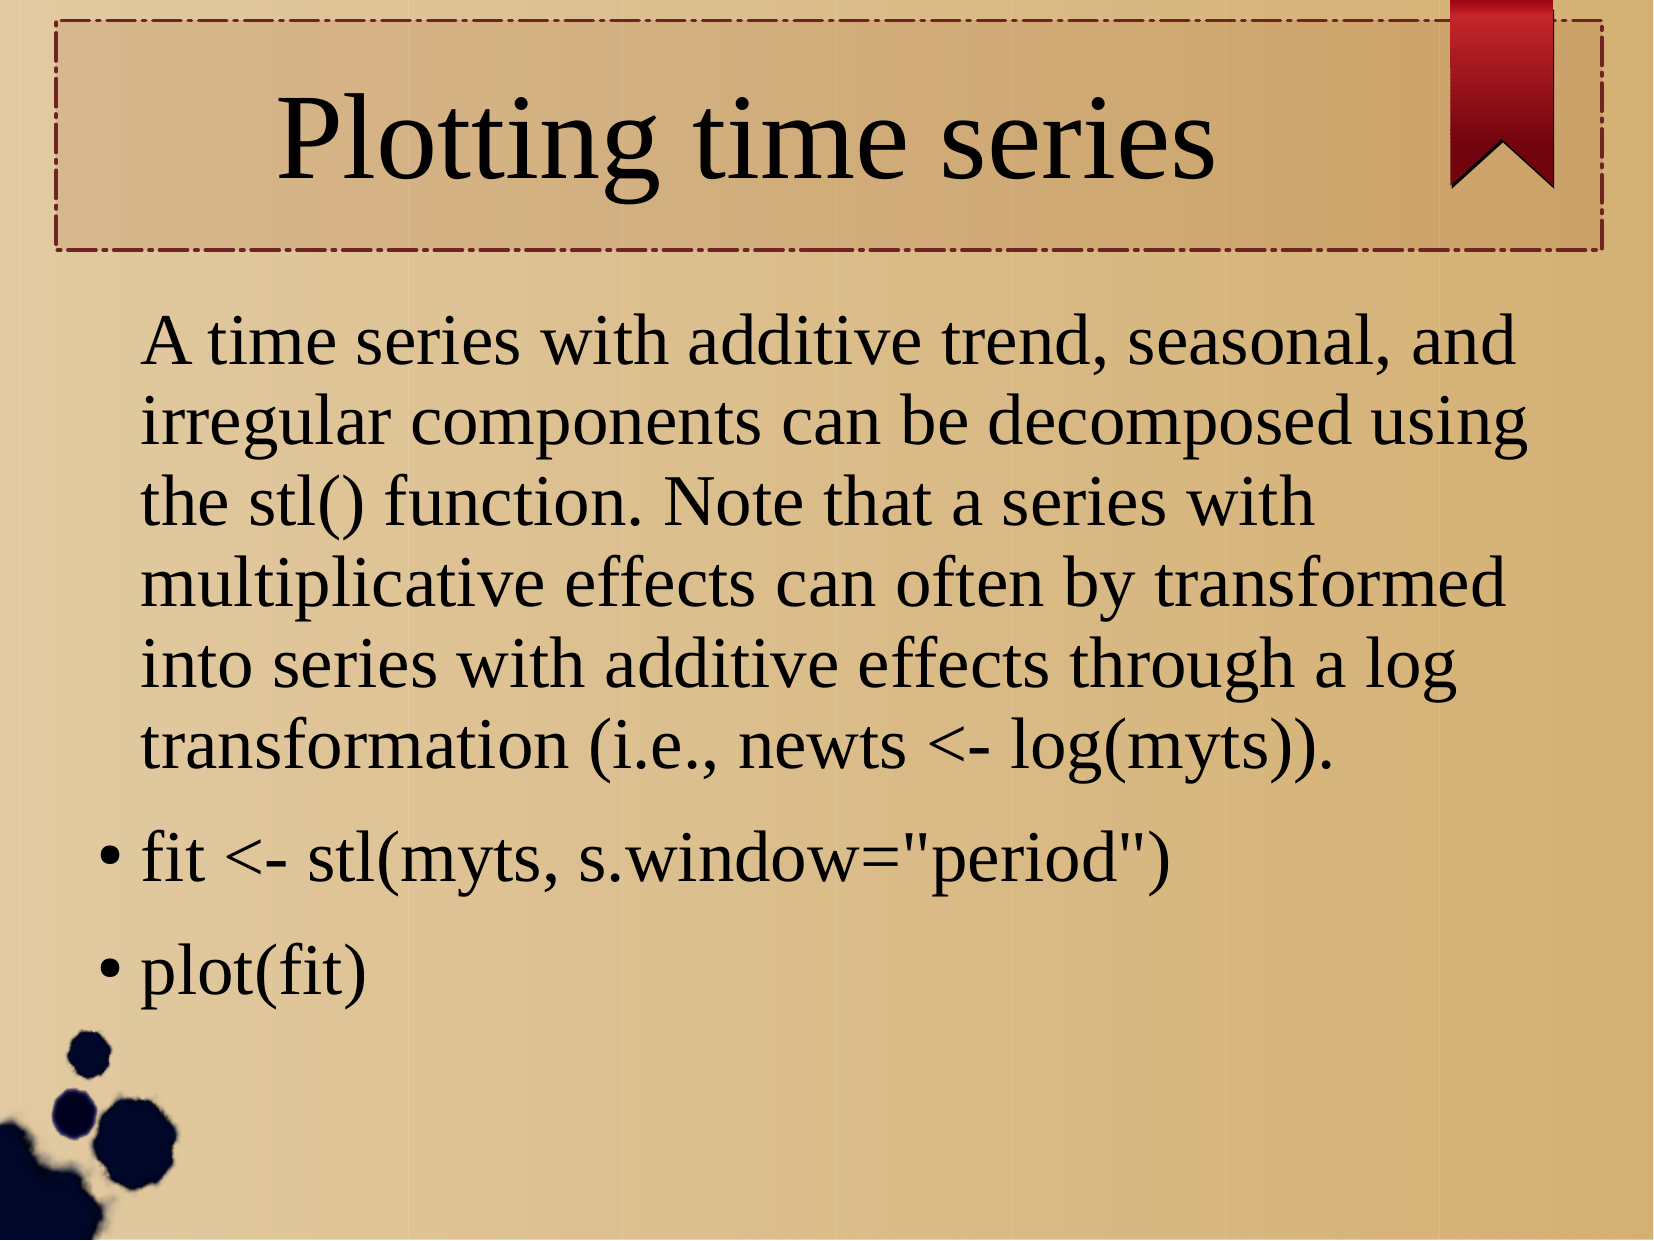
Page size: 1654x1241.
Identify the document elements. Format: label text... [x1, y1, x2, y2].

list A time series with additive trend, seasonal, and irregular components can be decomposed using the stl() function. Note that a series with multiplicative effects can often by transformed into series with additive effects through a log transformation (i.e., newts <- log(myts)). fit <- stl(myts, s.window="period") plot(fit) [82, 299, 1571, 1019]
title Plotting time series [82, 47, 1412, 229]
